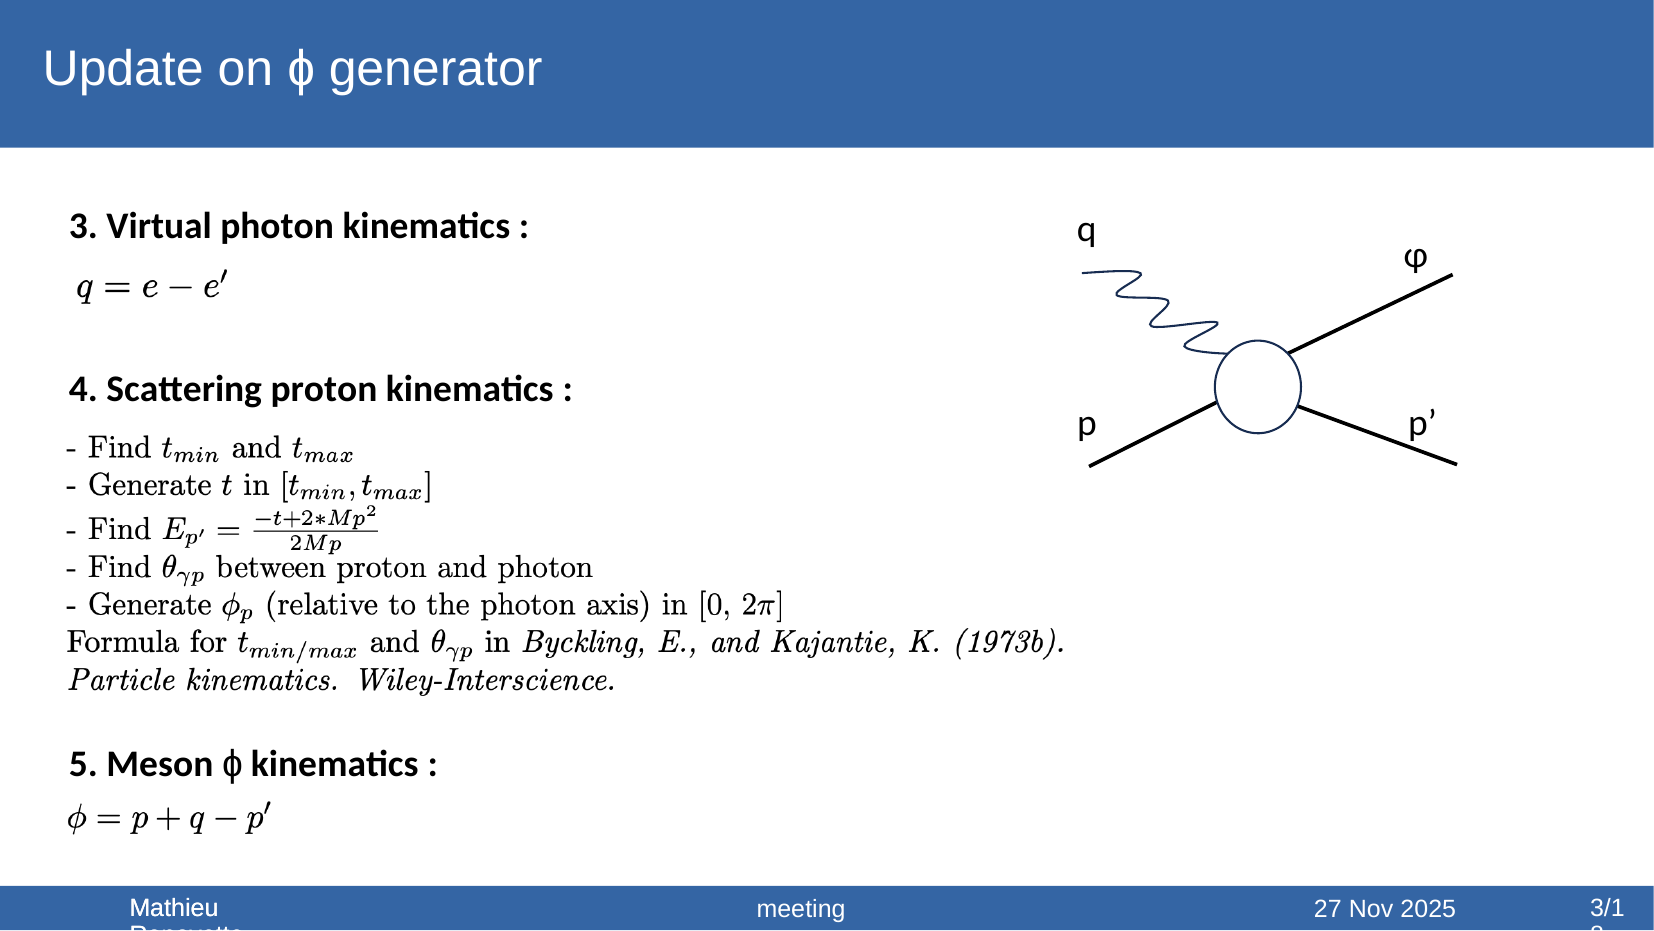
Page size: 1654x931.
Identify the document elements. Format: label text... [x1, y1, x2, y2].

picture [53, 265, 244, 315]
text_box 4. Scattering proton kinematics : [53, 356, 854, 417]
picture [53, 793, 282, 848]
text_box ɸ [1388, 222, 1453, 283]
text_box Update on ɸ generator [27, 32, 886, 106]
text_box meeting [734, 887, 953, 931]
text_box p’ [1393, 444, 1414, 452]
text_box Mathieu Ronayette [114, 885, 355, 929]
text_box q [1061, 196, 1126, 258]
text_box [0, 885, 131, 931]
text_box [1214, 340, 1301, 434]
text_box 5. Meson ɸ kinematics : [53, 731, 556, 792]
text_box 3/18 [1575, 885, 1654, 930]
text_box 27 Nov 2025 [1299, 887, 1536, 931]
text_box 3. Virtual photon kinematics : [53, 193, 556, 269]
picture [40, 419, 1084, 714]
text_box p’ [1393, 390, 1458, 452]
text_box [226, 885, 1592, 931]
text_box [0, 0, 1654, 148]
text_box ɸ [1442, 277, 1453, 283]
text_box p [1061, 390, 1126, 452]
